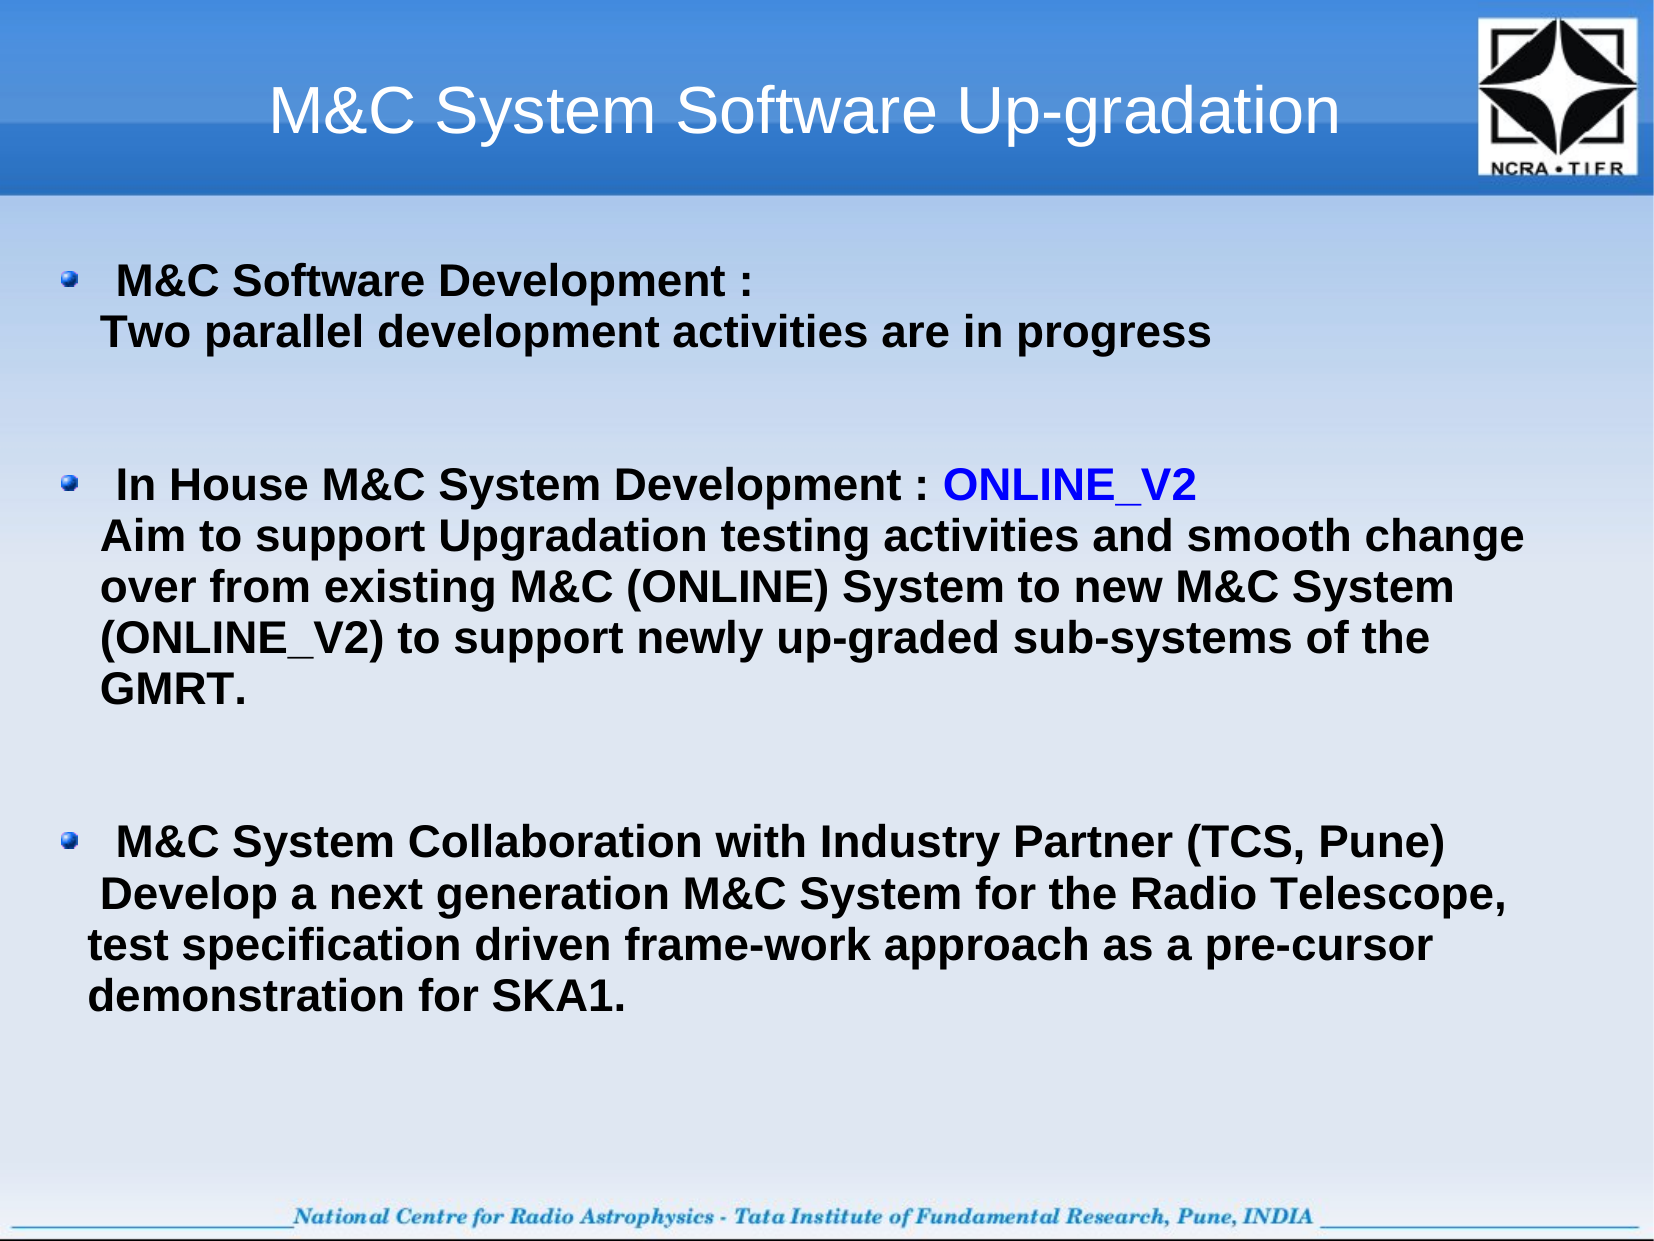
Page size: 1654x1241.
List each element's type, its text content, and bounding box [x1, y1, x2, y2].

picture [0, 0, 1654, 1241]
text_box M&C Software Development : Two parallel development activities are in progress In House M&C System Development : ONLINE_V2 Aim to support Upgradation testing activities and smooth change over from existing M&C (ONLINE) System to new M&C System (ONLINE_V2) to support newly up-graded sub-systems of the GMRT. M&C System Collaboration with Industry Partner (TCS, Pune) Develop a next generation M&C System for the Radio Telescope, test specification driven frame-work approach as a pre-cursor demonstration for SKA1. [47, 247, 1607, 1080]
text_box M&C System Software Up-gradation [63, 9, 1548, 213]
